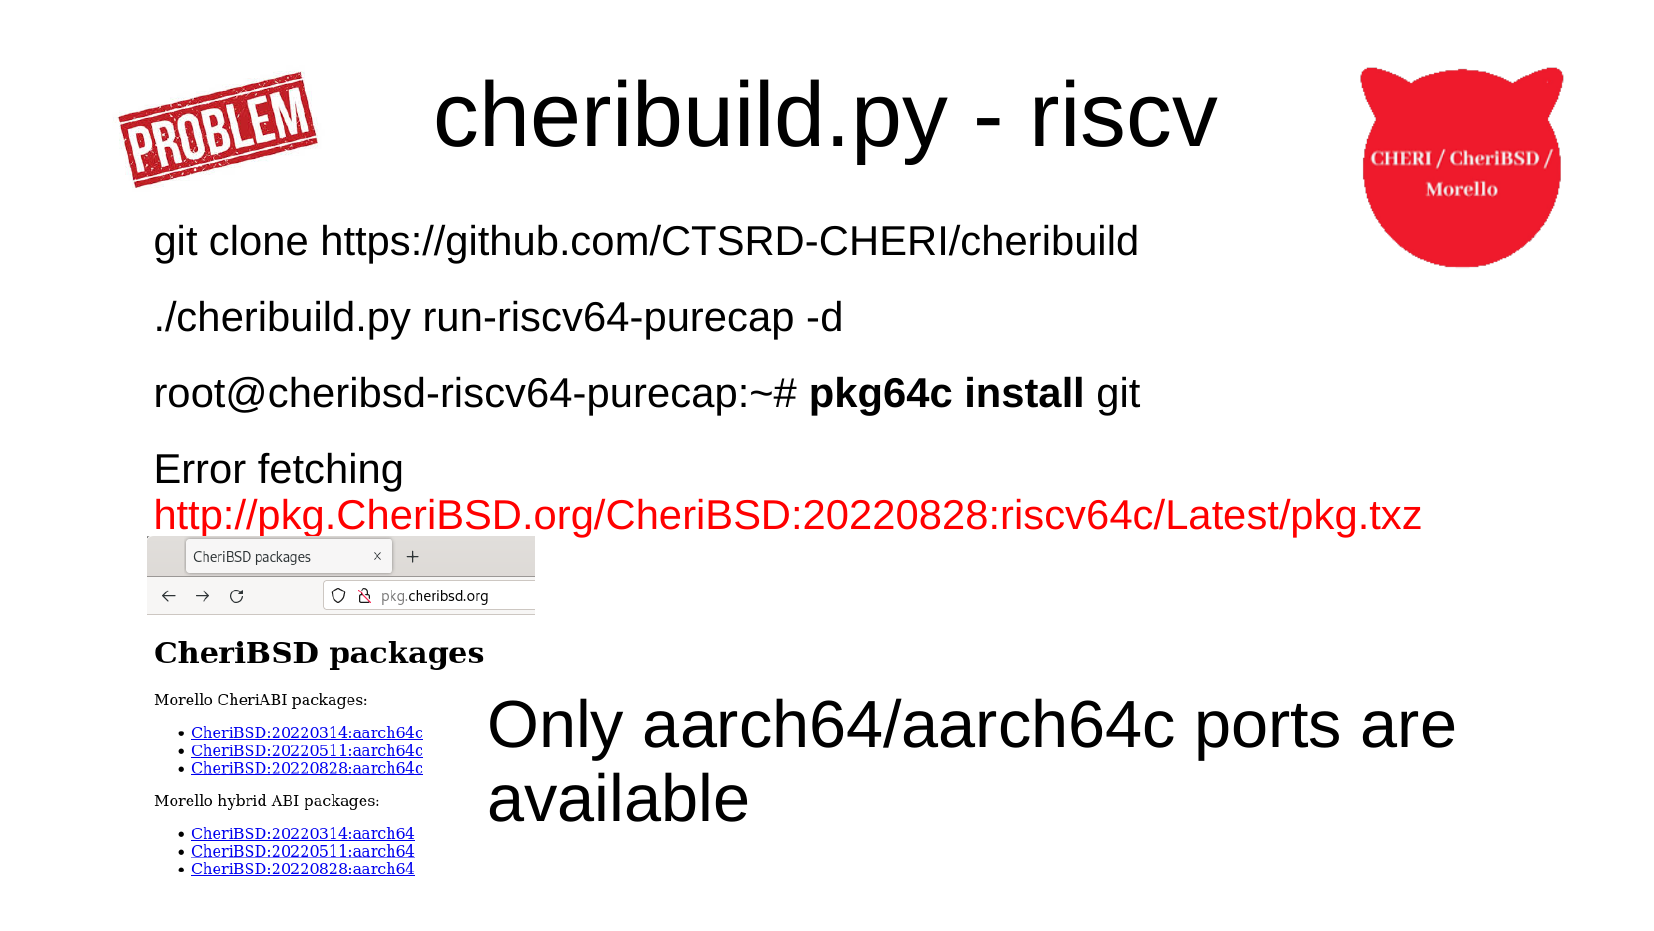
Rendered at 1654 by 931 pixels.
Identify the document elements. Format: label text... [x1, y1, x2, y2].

title cheribuild.py - riscv [82, 37, 1571, 193]
list git clone https://github.com/CTSRD-CHERI/cheribuild ./cheribuild.py run-riscv64-purecap -d root@cheribsd-riscv64-purecap:~# pkg64c install git Error fetching http://pkg.CheriBSD.org/CheriBSD:20220828:riscv64c/Latest/pkg.txz [82, 217, 1571, 758]
picture [1348, 59, 1571, 276]
picture [112, 58, 325, 193]
text_box Only aarch64/aarch64c ports are available [472, 679, 1536, 843]
picture [147, 536, 535, 886]
